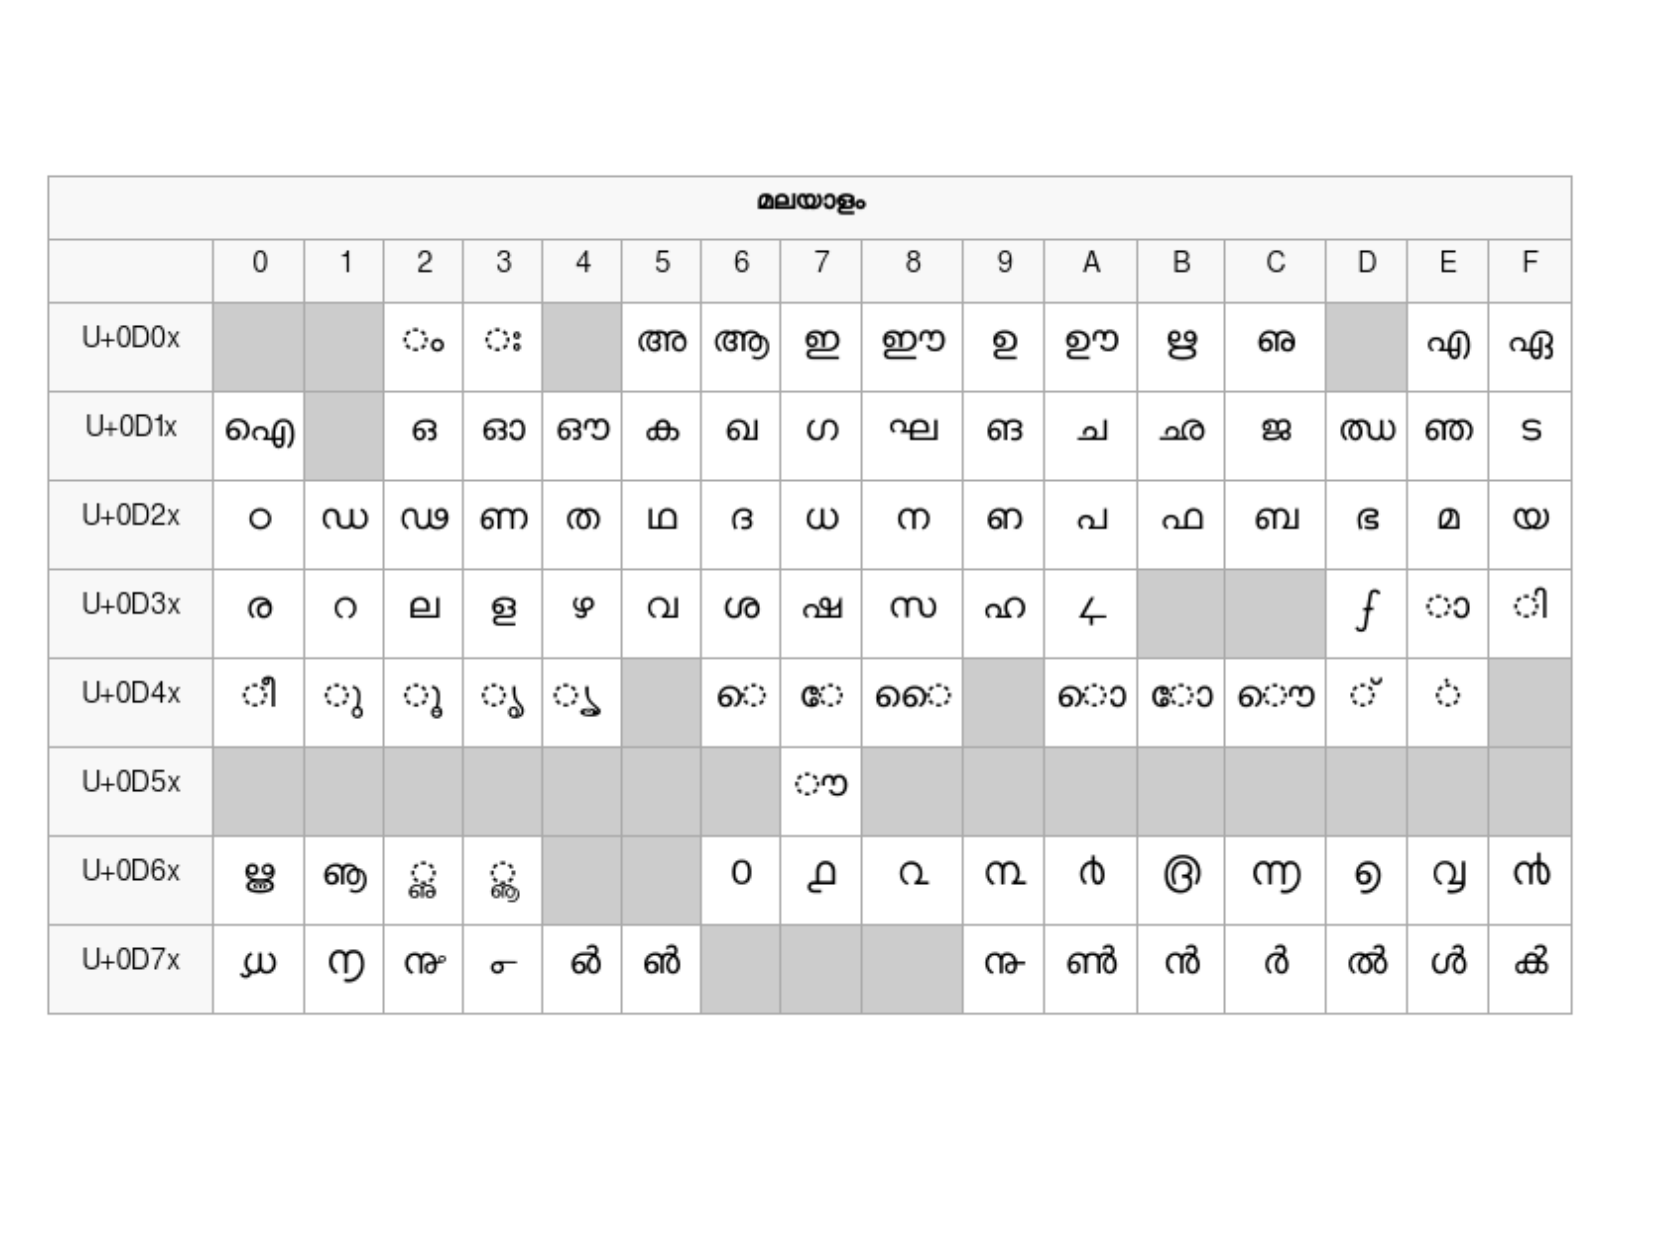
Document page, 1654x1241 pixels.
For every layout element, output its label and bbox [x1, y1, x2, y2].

picture [30, 164, 1591, 1036]
